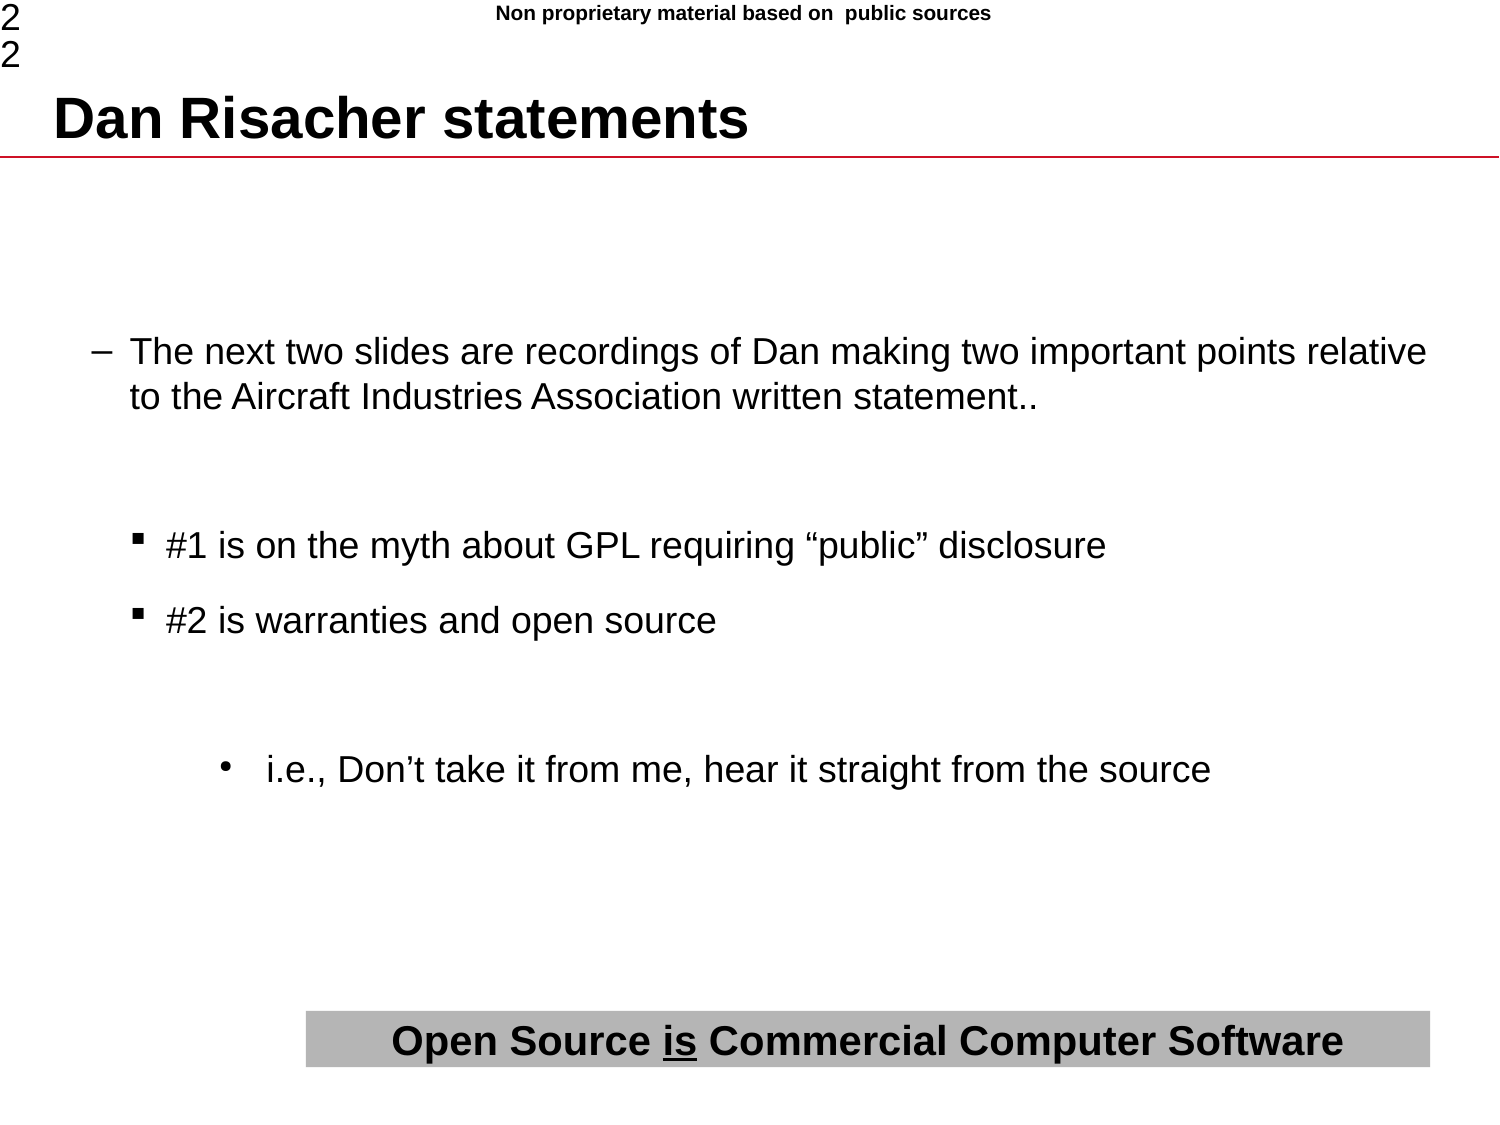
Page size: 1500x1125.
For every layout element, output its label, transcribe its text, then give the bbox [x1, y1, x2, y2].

list The next two slides are recordings of Dan making two important points relative to the Aircraft Industries Association written statement.. #1 is on the myth about GPL requiring “public” disclosure #2 is warranties and open source i.e., Don’t take it from me, hear it straight from the source [38, 170, 1461, 1011]
title Dan Risacher statements [38, 35, 1225, 158]
text_box Open Source is Commercial Computer Software [305, 1010, 1431, 1068]
